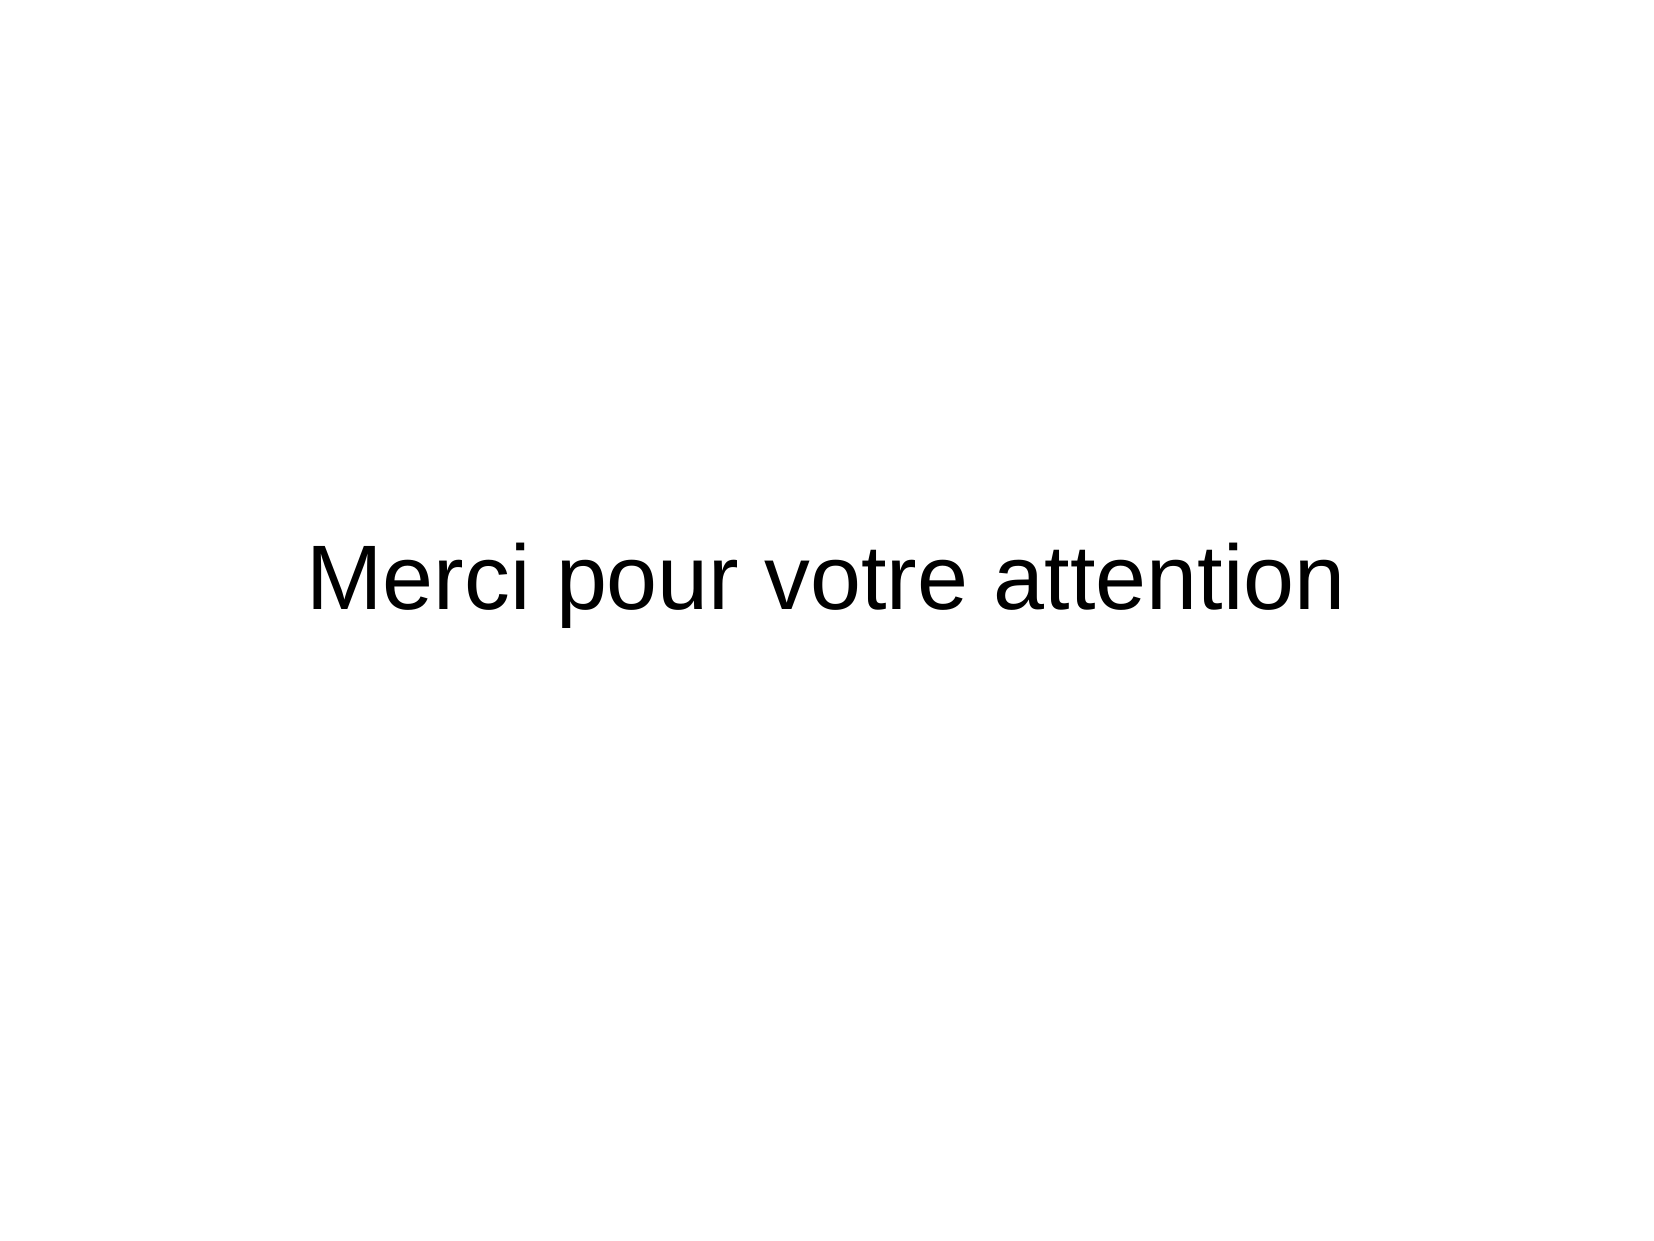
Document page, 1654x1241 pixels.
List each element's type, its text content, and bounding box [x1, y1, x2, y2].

title Merci pour votre attention [82, 474, 1571, 682]
